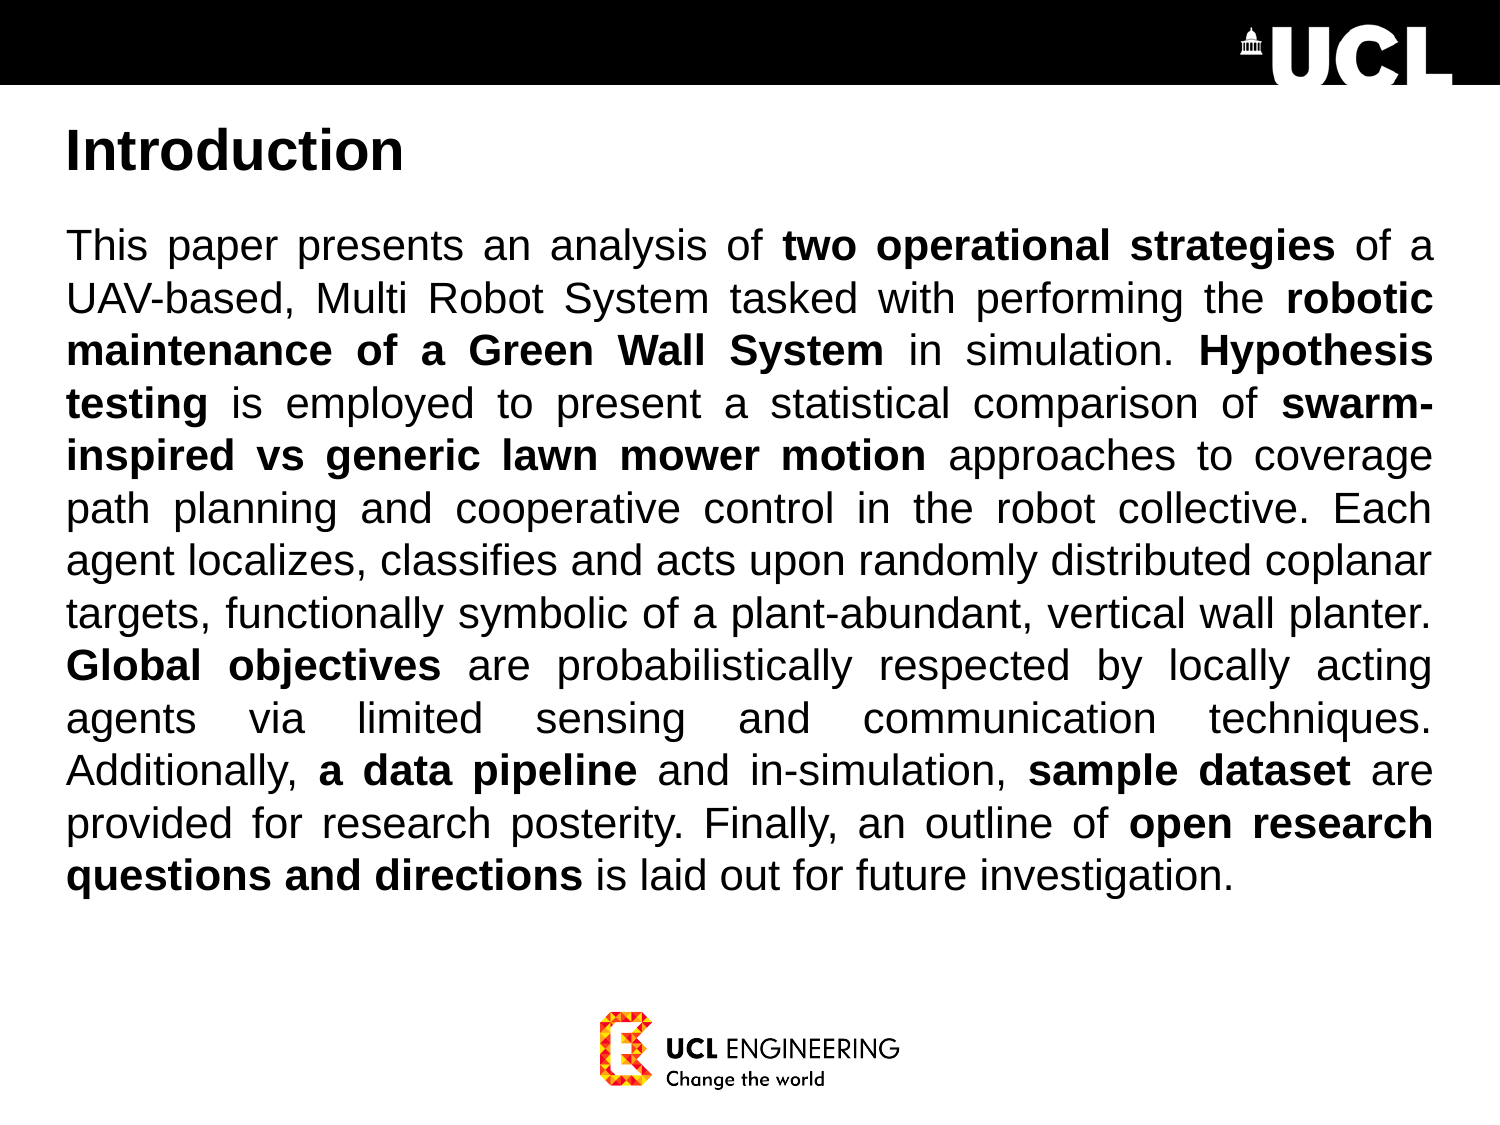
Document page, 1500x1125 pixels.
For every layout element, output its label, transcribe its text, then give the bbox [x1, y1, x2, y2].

picture [0, 0, 1500, 85]
text_box Introduction [51, 97, 1449, 202]
picture [600, 1011, 900, 1090]
text_box This paper presents an analysis of two operational strategies of a UAV-based, Multi Robot System tasked with performing the robotic maintenance of a Green Wall System in simulation. Hypothesis testing is employed to present a statistical comparison of swarm-inspired vs generic lawn mower motion approaches to coverage path planning and cooperative control in the robot collective. Each agent localizes, classifies and acts upon randomly distributed coplanar targets, functionally symbolic of a plant-abundant, vertical wall planter. Global objectives are probabilistically respected by locally acting agents via limited sensing and communication techniques. Additionally, a data pipeline and in-simulation, sample dataset are provided for research posterity. Finally, an outline of open research questions and directions is laid out for future investigation. [51, 202, 1449, 950]
